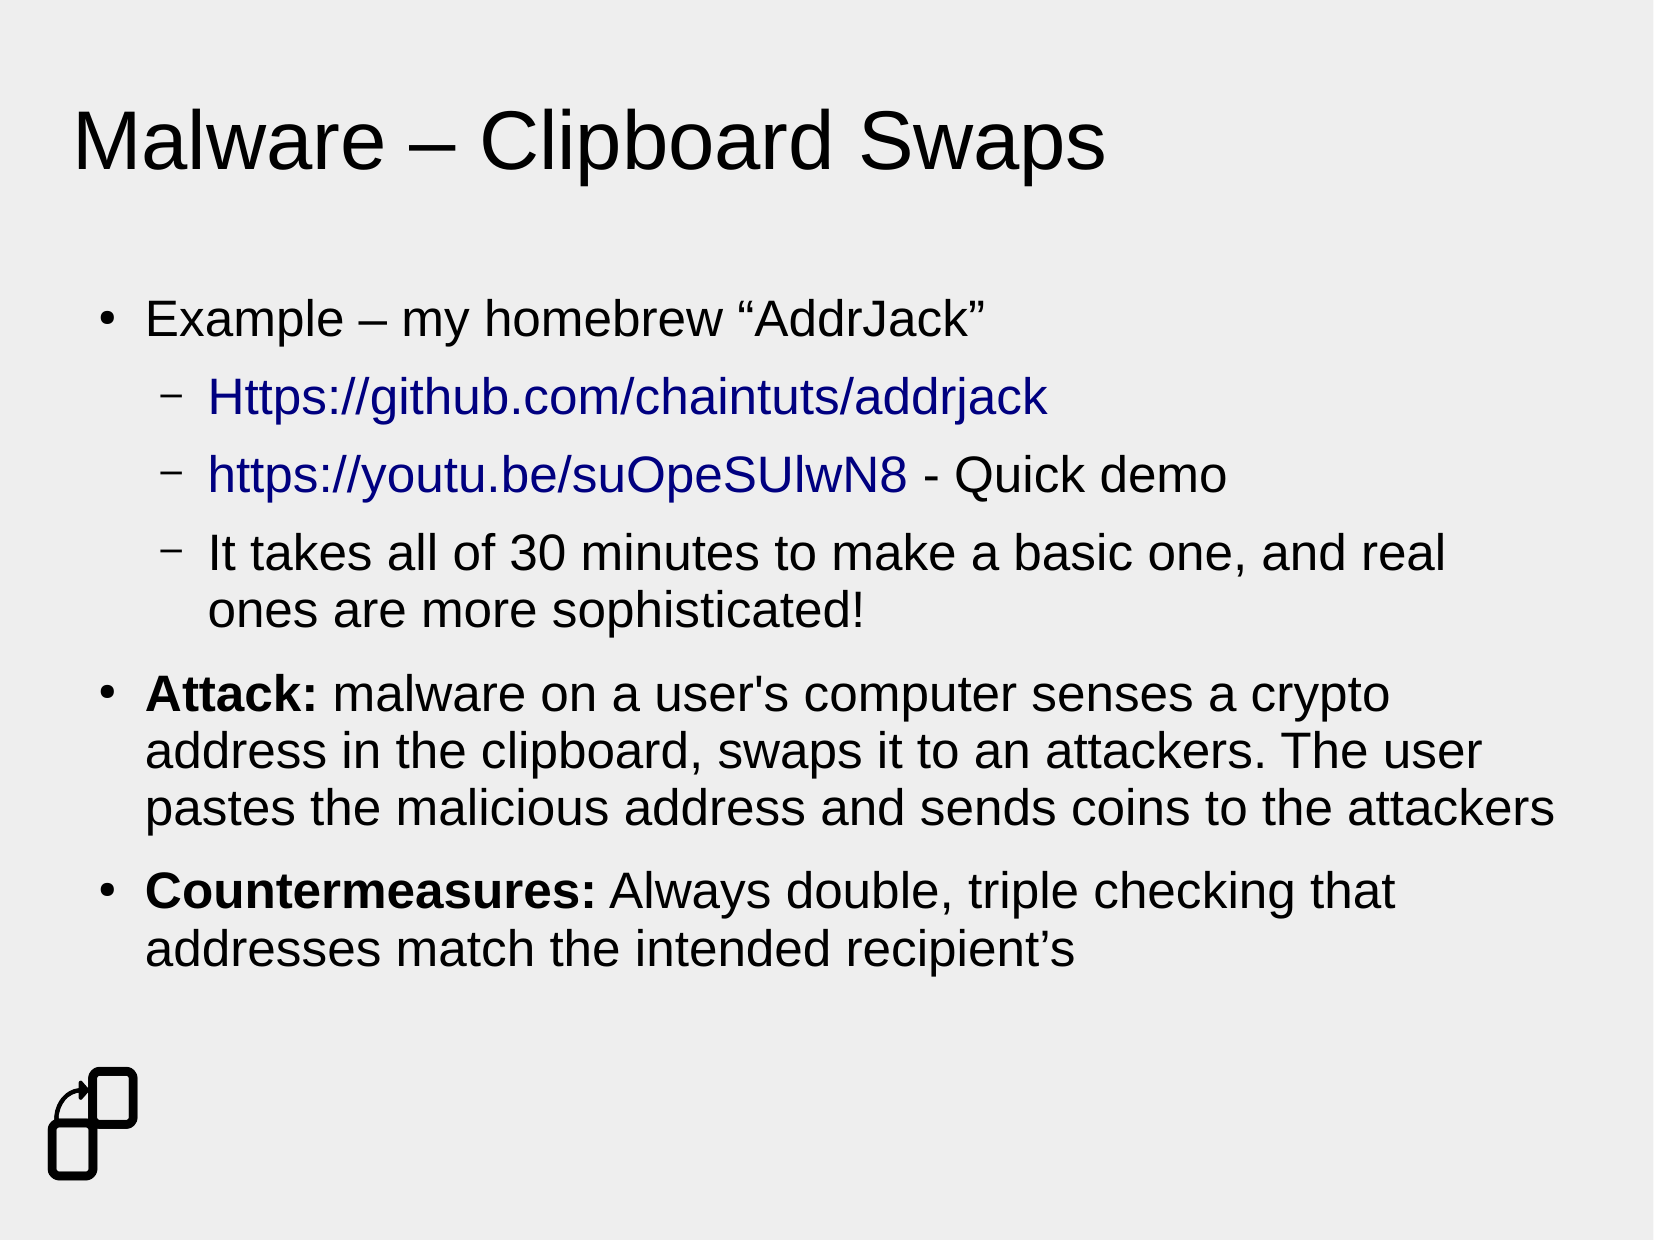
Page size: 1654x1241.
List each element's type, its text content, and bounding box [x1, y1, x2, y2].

list Example – my homebrew “AddrJack” Https://github.com/chaintuts/addrjack https://youtu.be/suOpeSUlwN8 - Quick demo It takes all of 30 minutes to make a basic one, and real ones are more sophisticated! Attack: malware on a user's computer senses a crypto address in the clipboard, swaps it to an attackers. The user pastes the malicious address and sends coins to the attackers Countermeasures: Always double, triple checking that addresses match the intended recipient’s [82, 290, 1571, 1010]
text_box Malware – Clipboard Swaps [57, 87, 1546, 196]
picture [30, 1062, 153, 1186]
